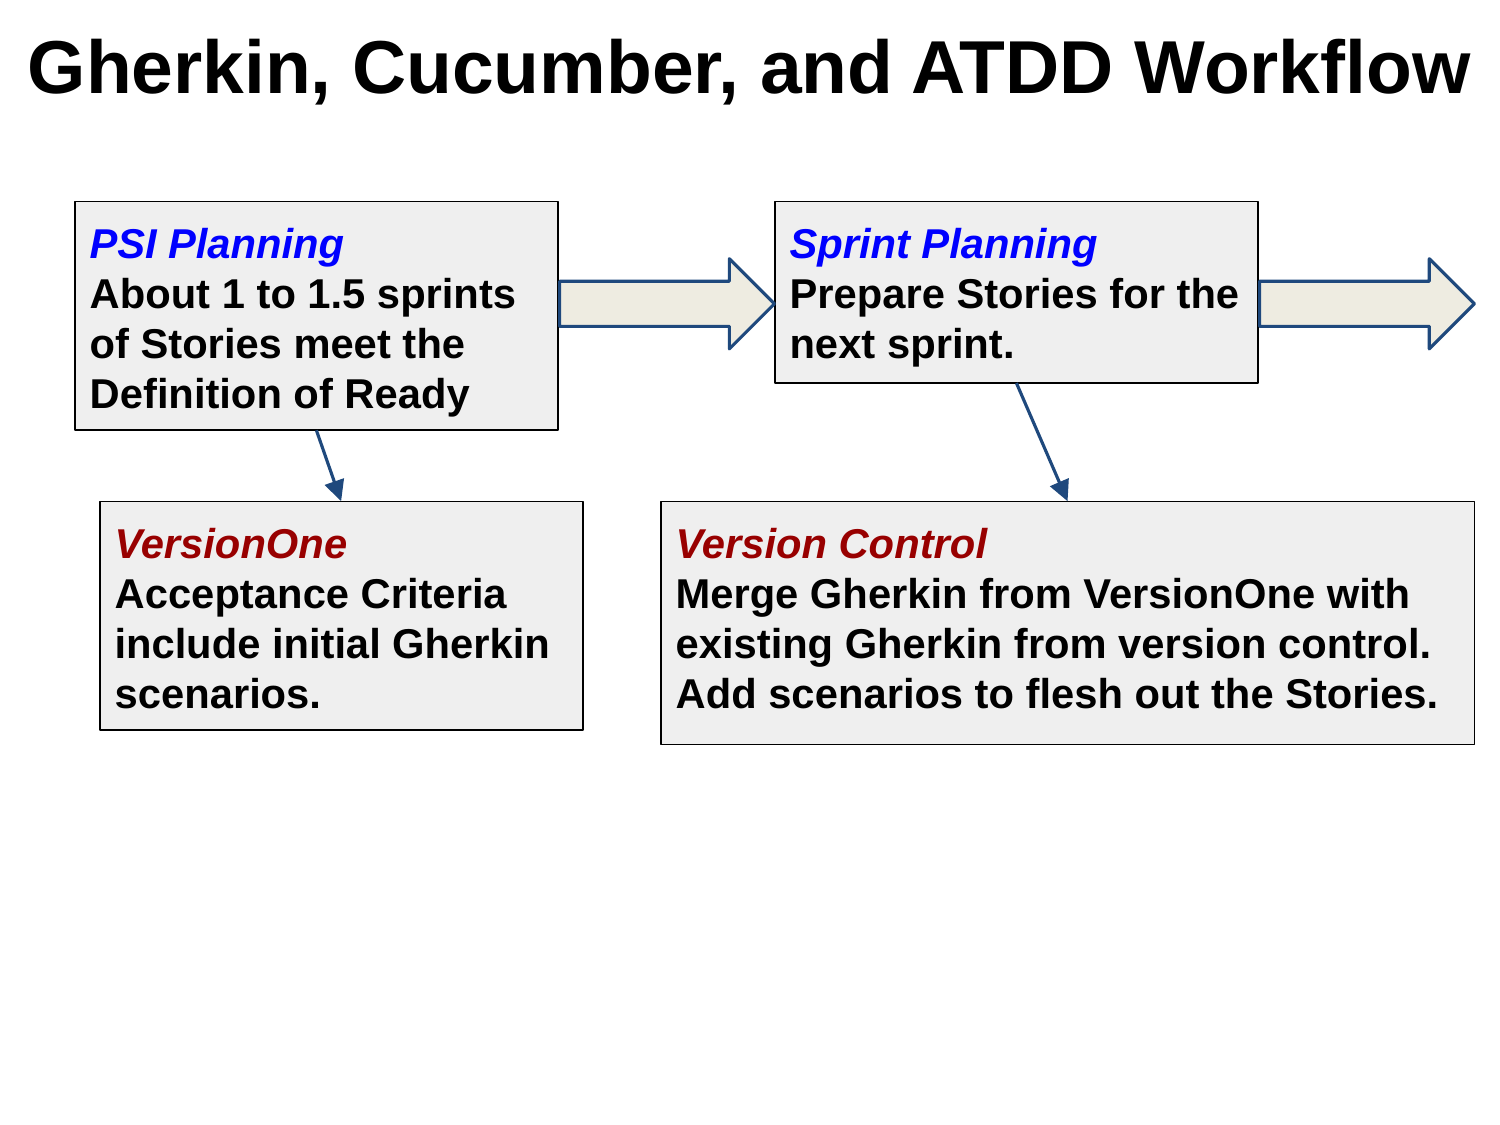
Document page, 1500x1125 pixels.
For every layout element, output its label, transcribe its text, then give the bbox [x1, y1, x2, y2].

text_box [1259, 258, 1475, 349]
text_box VersionOne Acceptance Criteria include initial Gherkin scenarios. [99, 501, 583, 730]
text_box Version Control Merge Gherkin from VersionOne with existing Gherkin from version control. Add scenarios to flesh out the Stories. [660, 501, 1475, 745]
text_box PSI Planning About 1 to 1.5 sprints of Stories meet the Definition of Ready [74, 201, 558, 430]
text_box [559, 258, 775, 349]
text_box Sprint Planning Prepare Stories for the next sprint. [774, 201, 1258, 383]
text_box Gherkin, Cucumber, and ATDD Workflow [0, 3, 1500, 125]
